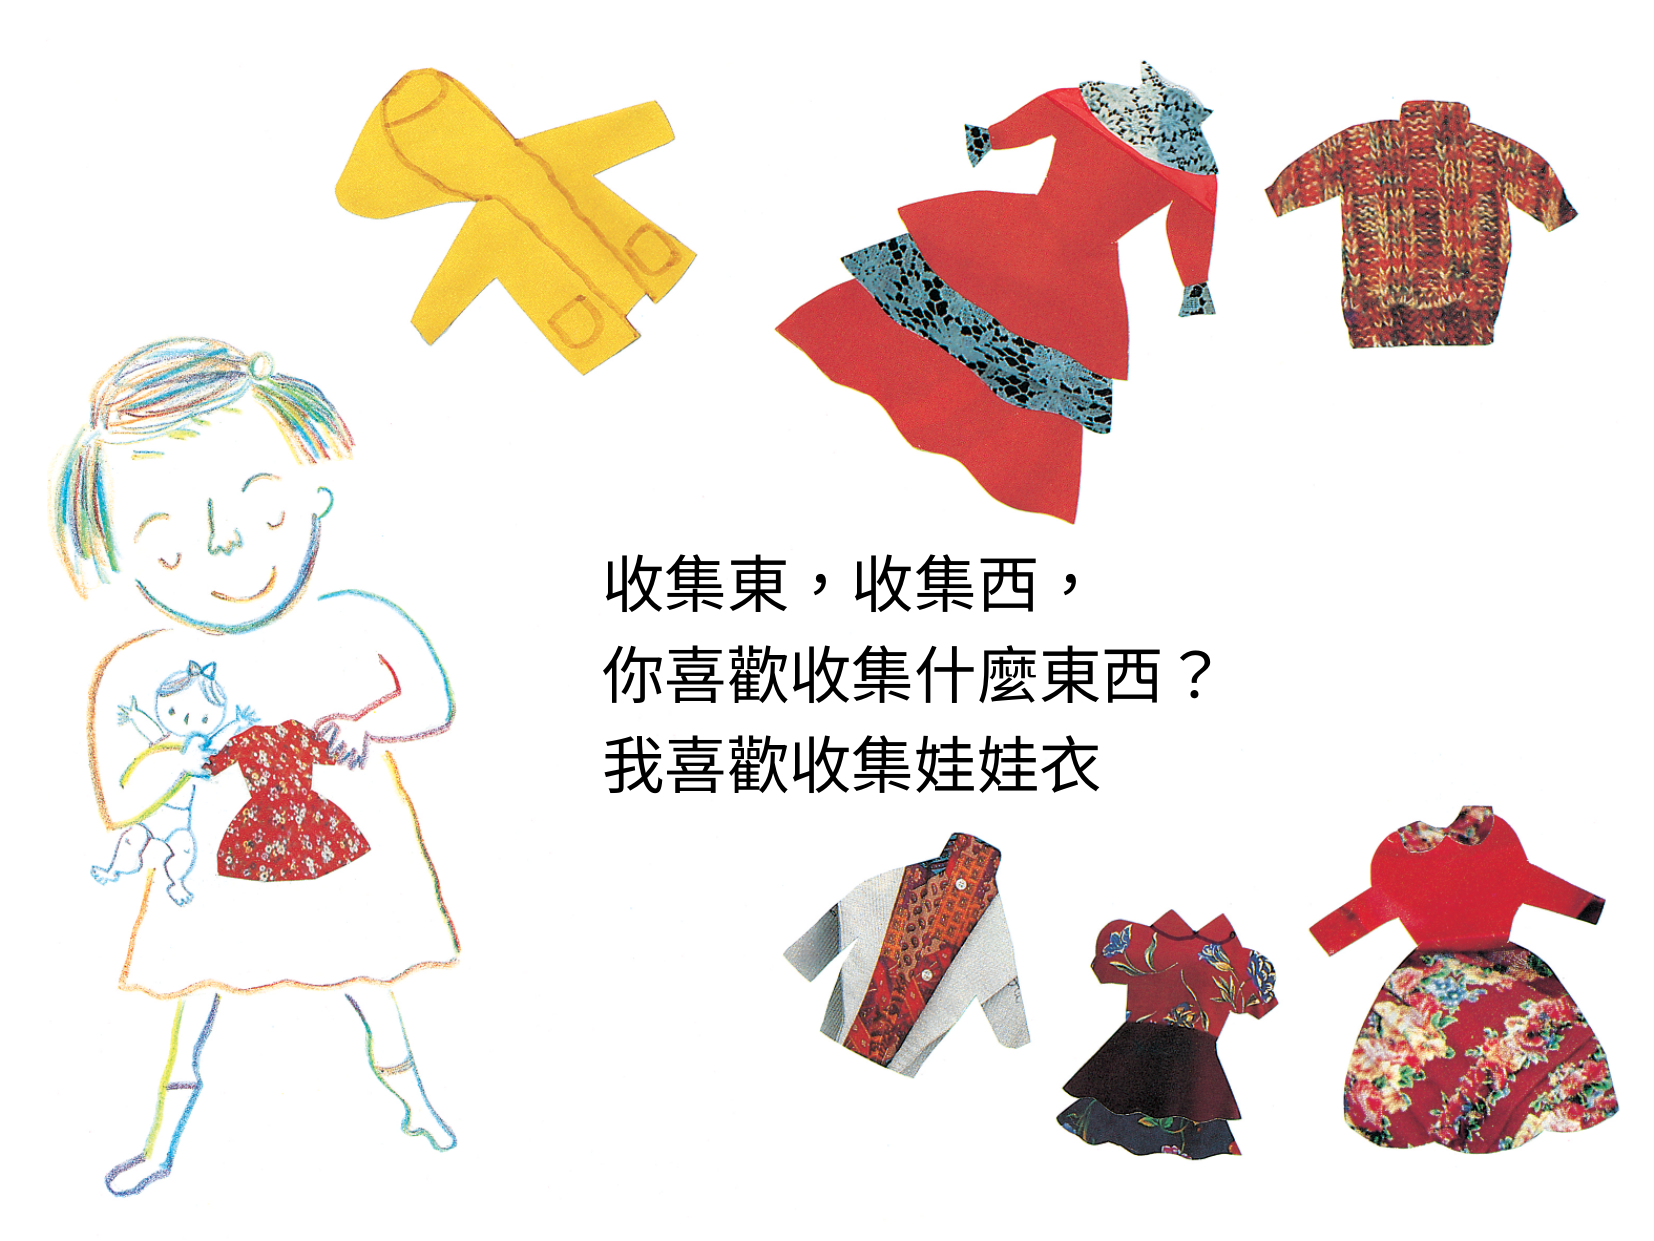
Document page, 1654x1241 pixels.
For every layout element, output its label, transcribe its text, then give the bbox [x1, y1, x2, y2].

title 收集東，收集西， 你喜歡收集什麼東西？ 我喜歡收集娃娃衣 [602, 538, 1347, 804]
picture [0, 0, 1654, 1240]
